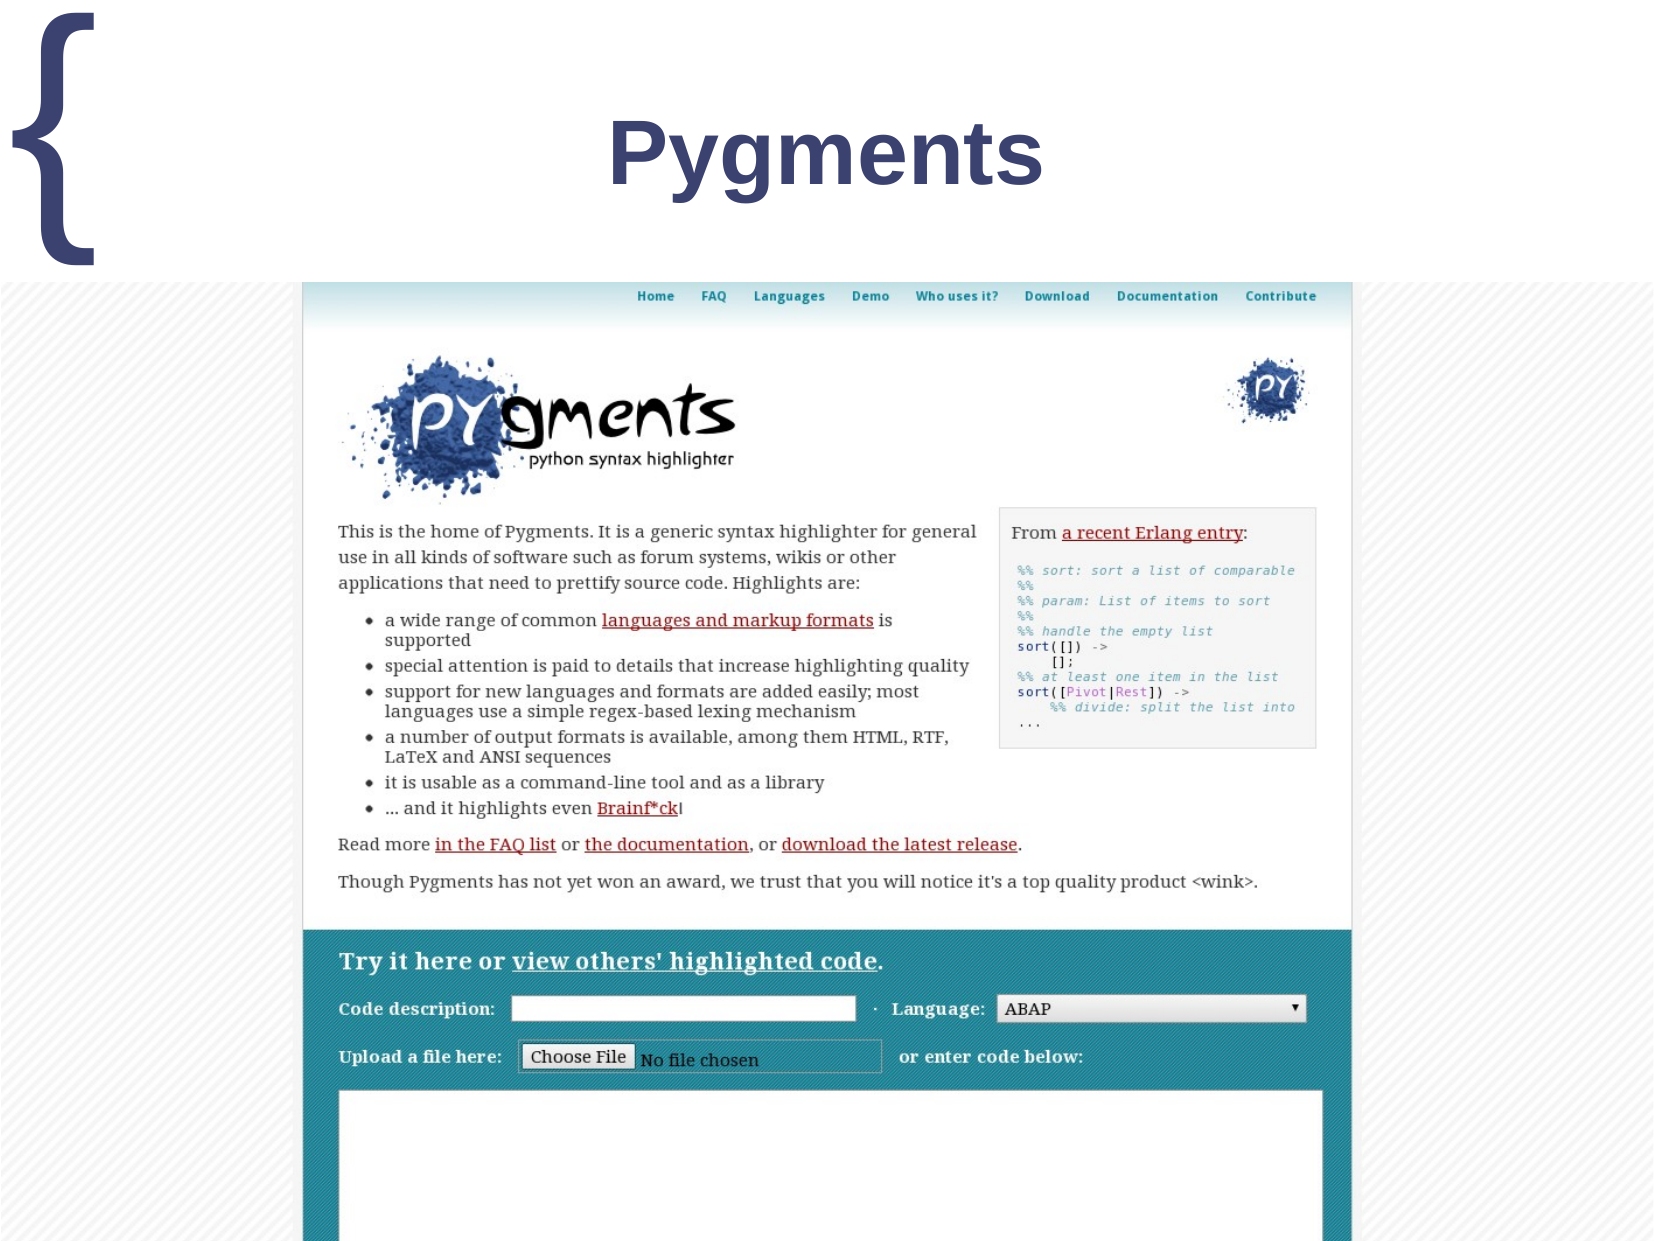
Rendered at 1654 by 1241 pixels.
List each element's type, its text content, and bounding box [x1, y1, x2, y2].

title Pygments [82, 56, 1571, 250]
picture [1, 282, 1654, 1241]
